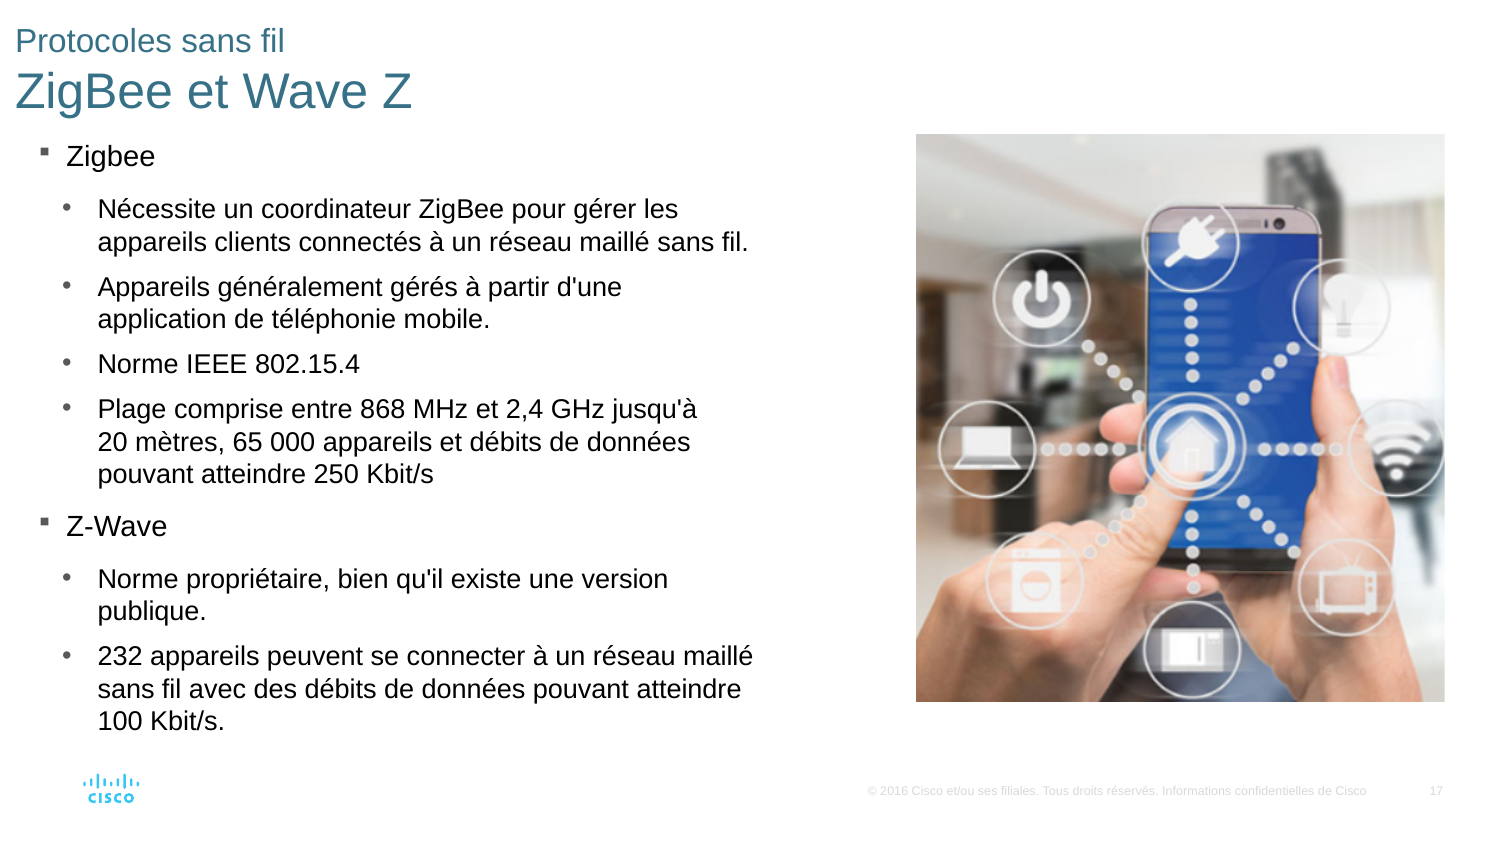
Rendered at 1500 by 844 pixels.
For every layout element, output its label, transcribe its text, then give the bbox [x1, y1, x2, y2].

title Protocoles sans fil ZigBee et Wave Z [0, 6, 1500, 131]
picture [916, 134, 1445, 702]
list Zigbee Nécessite un coordinateur ZigBee pour gérer les appareils clients connectés à un réseau maillé sans fil. Appareils généralement gérés à partir d'une application de téléphonie mobile. Norme IEEE 802.15.4 Plage comprise entre 868 MHz et 2,4 GHz jusqu'à 20 mètres, 65 000 appareils et débits de données pouvant atteindre 250 Kbit/s Z-Wave Norme propriétaire, bien qu'il existe une version publique. 232 appareils peuvent se connecter à un réseau maillé sans fil avec des débits de données pouvant atteindre 100 Kbit/s. [23, 130, 785, 756]
